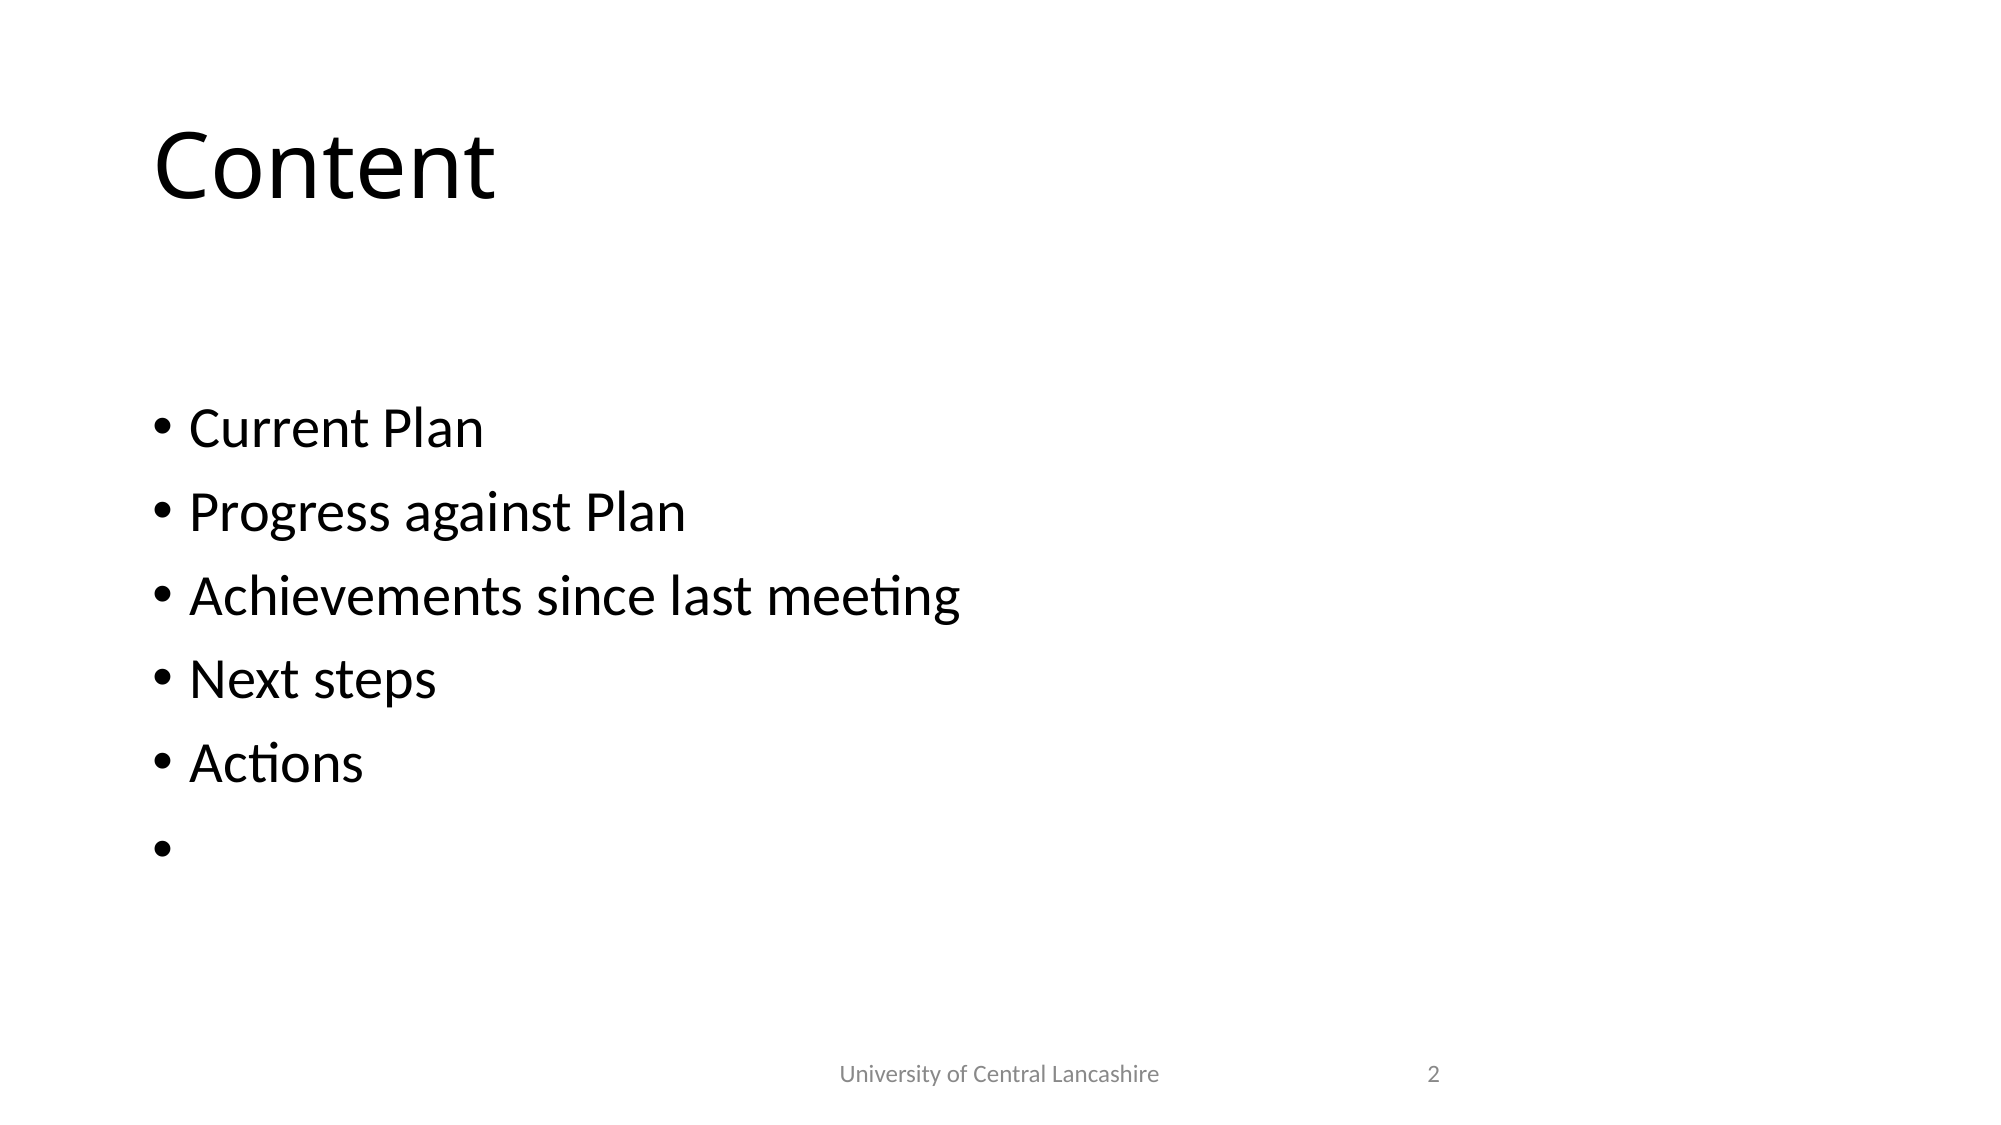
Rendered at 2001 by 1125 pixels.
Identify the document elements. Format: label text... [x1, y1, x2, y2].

list Current Plan Progress against Plan Achievements since last meeting Next steps Actions [137, 299, 1863, 1014]
text_box [1412, 1042, 1863, 1103]
title Content [137, 59, 1863, 278]
text_box University of Central Lancashire [662, 1042, 1338, 1103]
